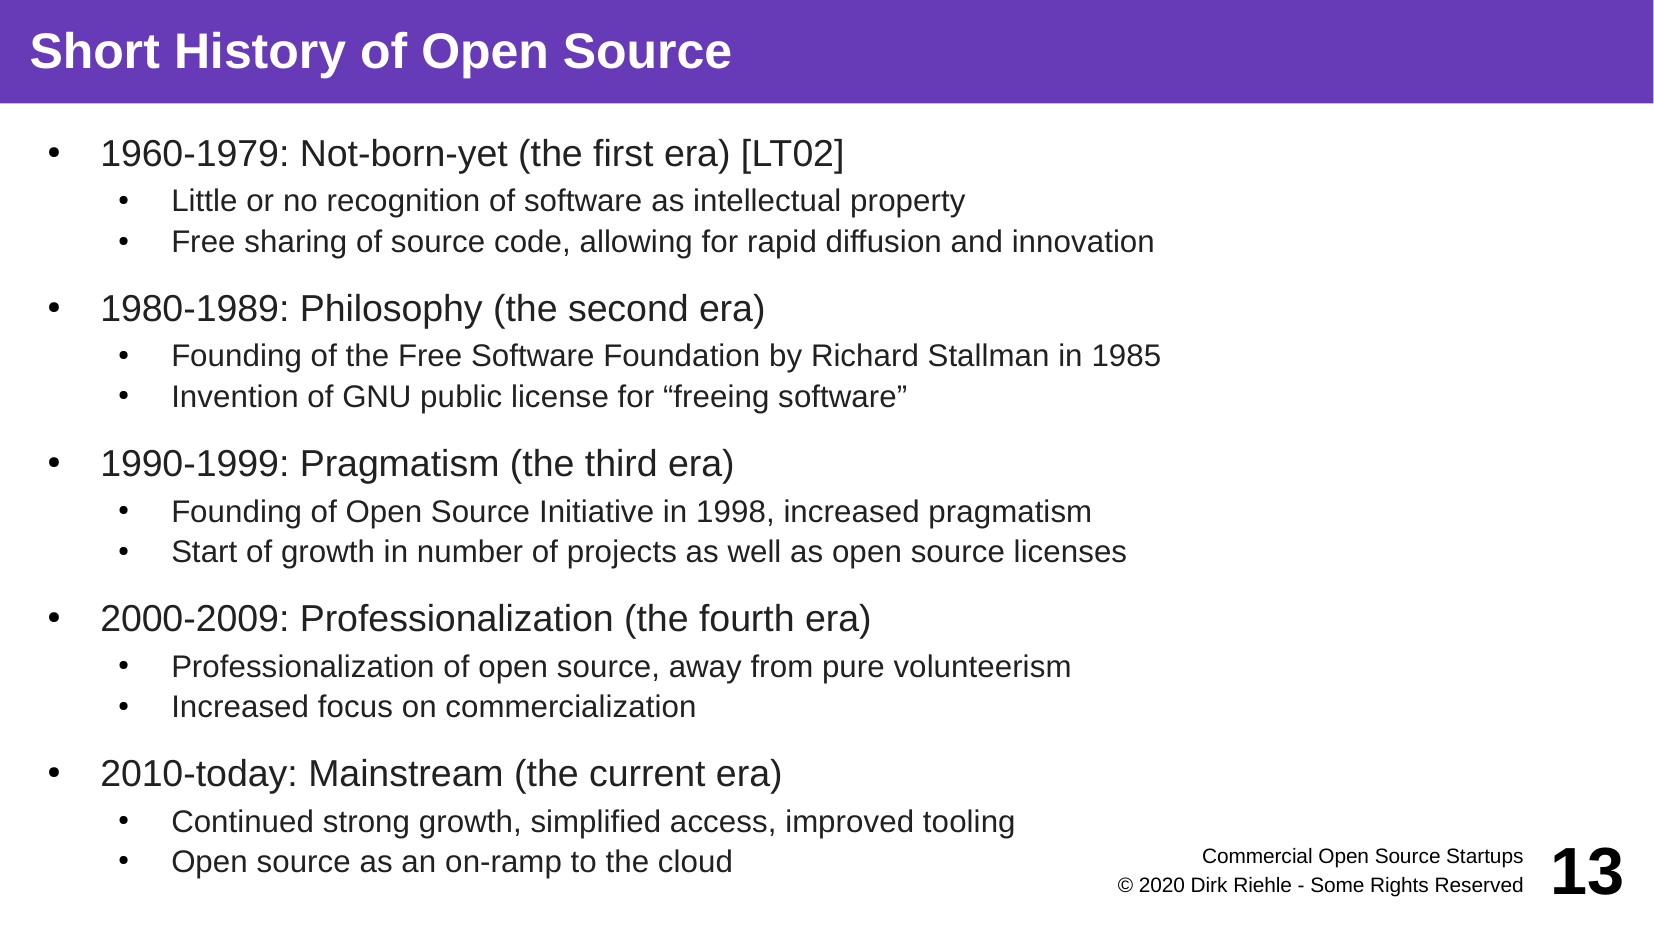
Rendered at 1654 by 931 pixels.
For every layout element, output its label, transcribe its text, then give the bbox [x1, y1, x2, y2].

title Short History of Open Source [0, 0, 1654, 104]
list 1960-1979: Not-born-yet (the first era) [LT02] Little or no recognition of software as intellectual property Free sharing of source code, allowing for rapid diffusion and innovation 1980-1989: Philosophy (the second era) Founding of the Free Software Foundation by Richard Stallman in 1985 Invention of GNU public license for “freeing software” 1990-1999: Pragmatism (the third era) Founding of Open Source Initiative in 1998, increased pragmatism Start of growth in number of projects as well as open source licenses 2000-2009: Professionalization (the fourth era) Professionalization of open source, away from pure volunteerism Increased focus on commercialization 2010-today: Mainstream (the current era) Continued strong growth, simplified access, improved tooling Open source as an on-ramp to the cloud [29, 132, 1625, 813]
